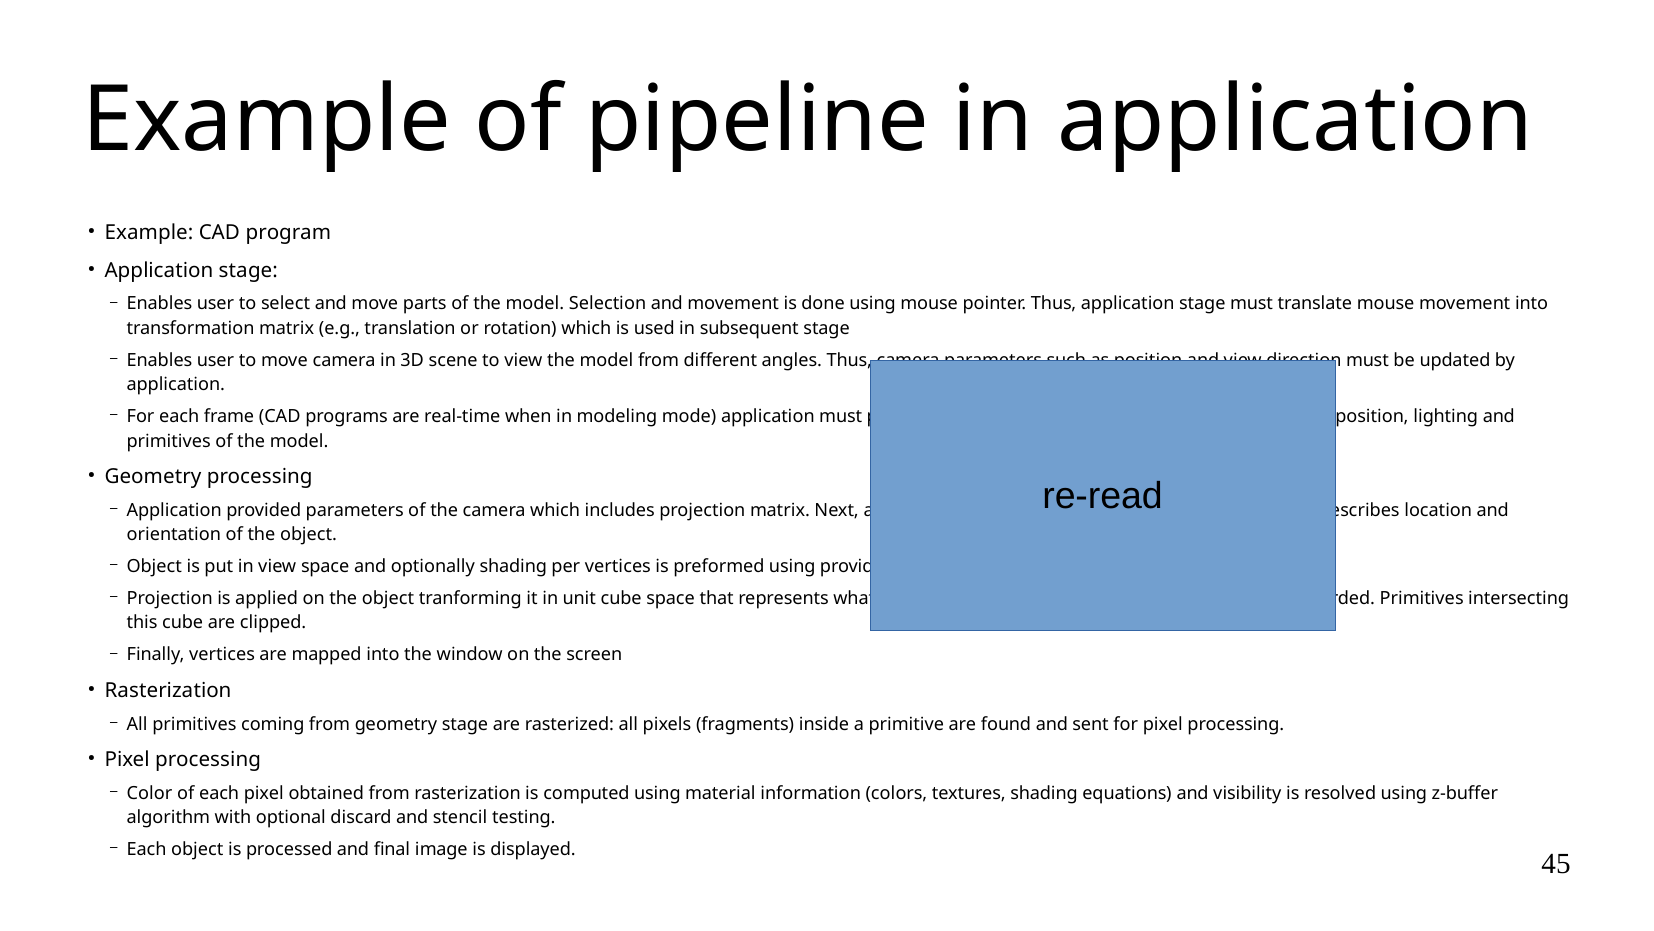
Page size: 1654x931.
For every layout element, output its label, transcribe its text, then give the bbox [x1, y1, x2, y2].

title Example of pipeline in application [82, 37, 1571, 193]
text_box re-read [870, 360, 1336, 631]
list Example: CAD program Application stage: Enables user to select and move parts of the model. Selection and movement is done using mouse pointer. Thus, application stage must translate mouse movement into transformation matrix (e.g., translation or rotation) which is used in subsequent stage Enables user to move camera in 3D scene to view the model from different angles. Thus, camera parameters such as position and view direction must be updated by application. For each frame (CAD programs are real-time when in modeling mode) application must provide information for next – geometry stage: camera position, lighting and primitives of the model. Geometry processing Application provided parameters of the camera which includes projection matrix. Next, application, for each object, calculates a matrix which describes location and orientation of the object. Object is put in view space and optionally shading per vertices is preformed using provided light and material information. Projection is applied on the object tranforming it in unit cube space that represents what the eye sees. Primitives outside of that cube are discarded. Primitives intersecting this cube are clipped. Finally, vertices are mapped into the window on the screen Rasterization All primitives coming from geometry stage are rasterized: all pixels (fragments) inside a primitive are found and sent for pixel processing. Pixel processing Color of each pixel obtained from rasterization is computed using material information (colors, textures, shading equations) and visibility is resolved using z-buffer algorithm with optional discard and stencil testing. Each object is processed and final image is displayed. [82, 217, 1571, 871]
